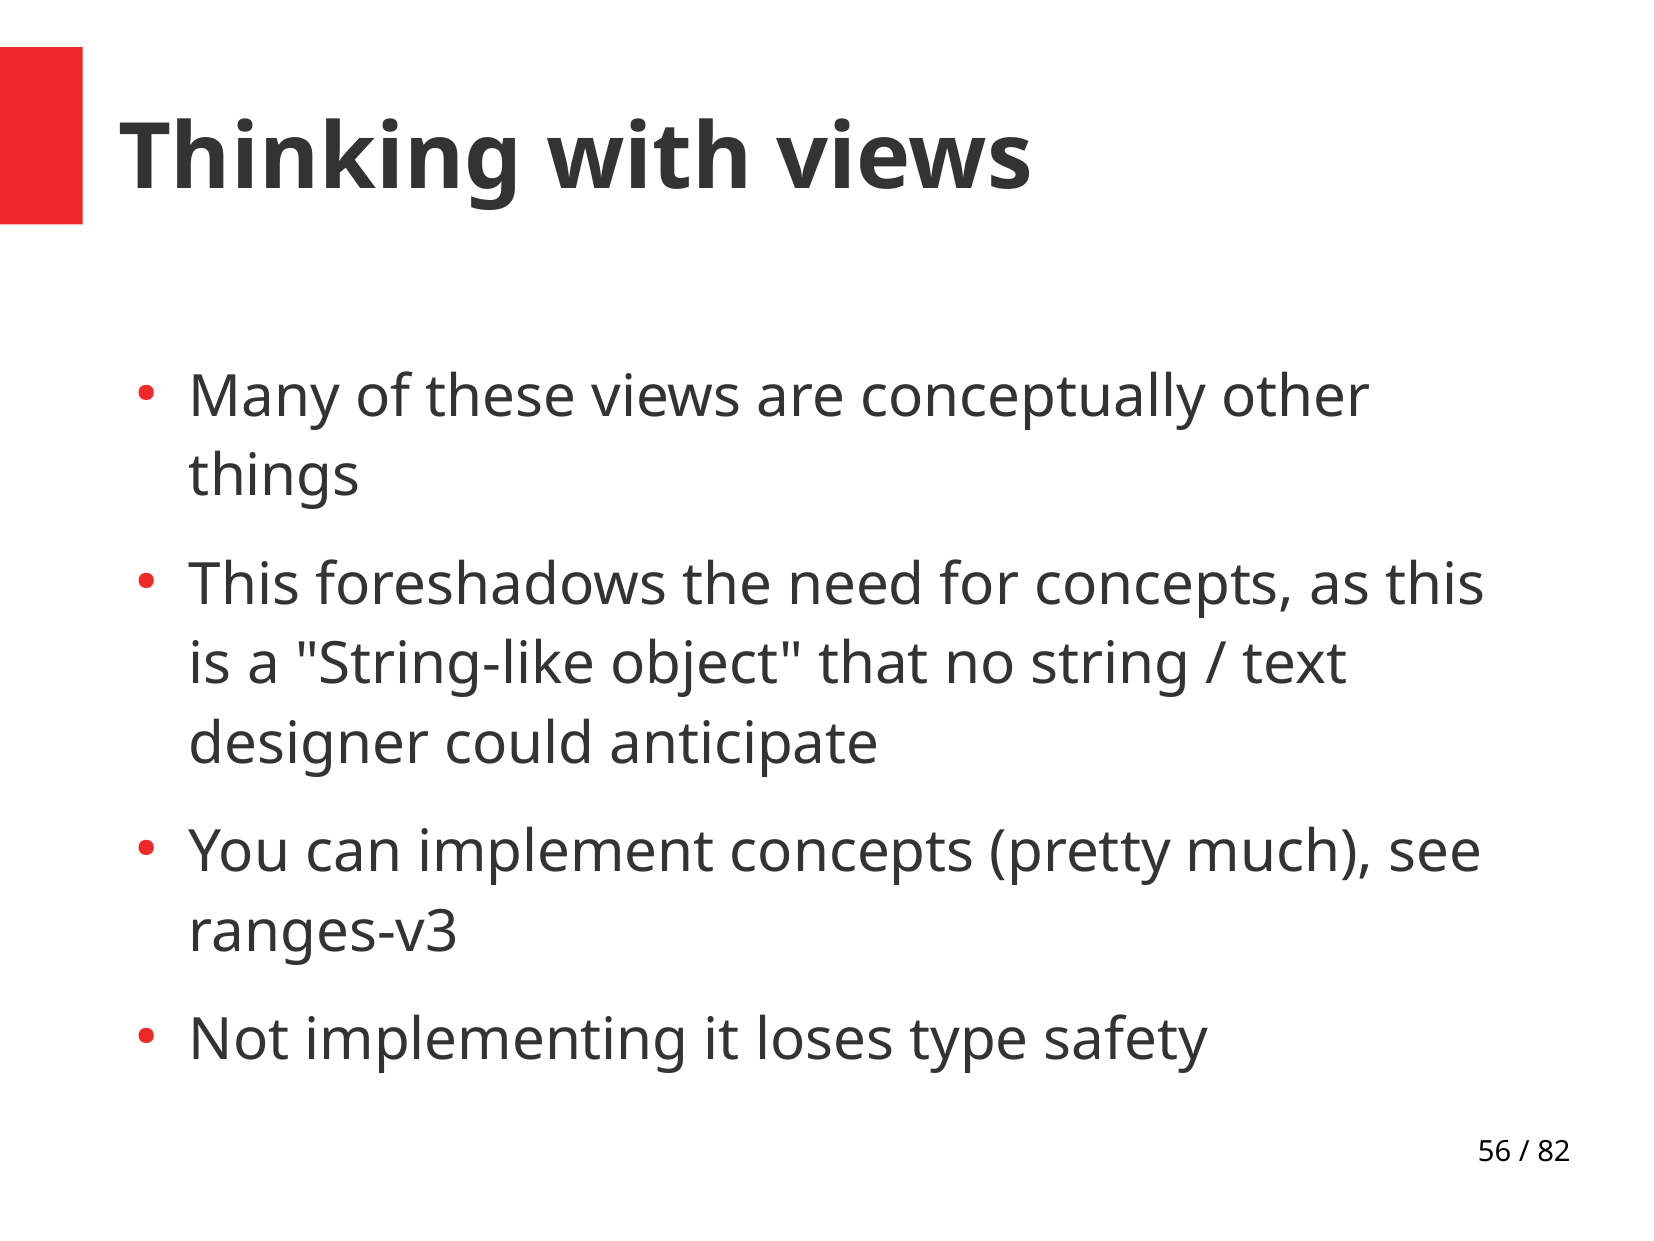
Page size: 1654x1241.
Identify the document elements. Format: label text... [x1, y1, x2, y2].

list Many of these views are conceptually other things This foreshadows the need for concepts, as this is a "String-like object" that no string / text designer could anticipate You can implement concepts (pretty much), see ranges-v3 Not implementing it loses type safety [118, 354, 1536, 1074]
title Thinking with views [118, 49, 1571, 257]
